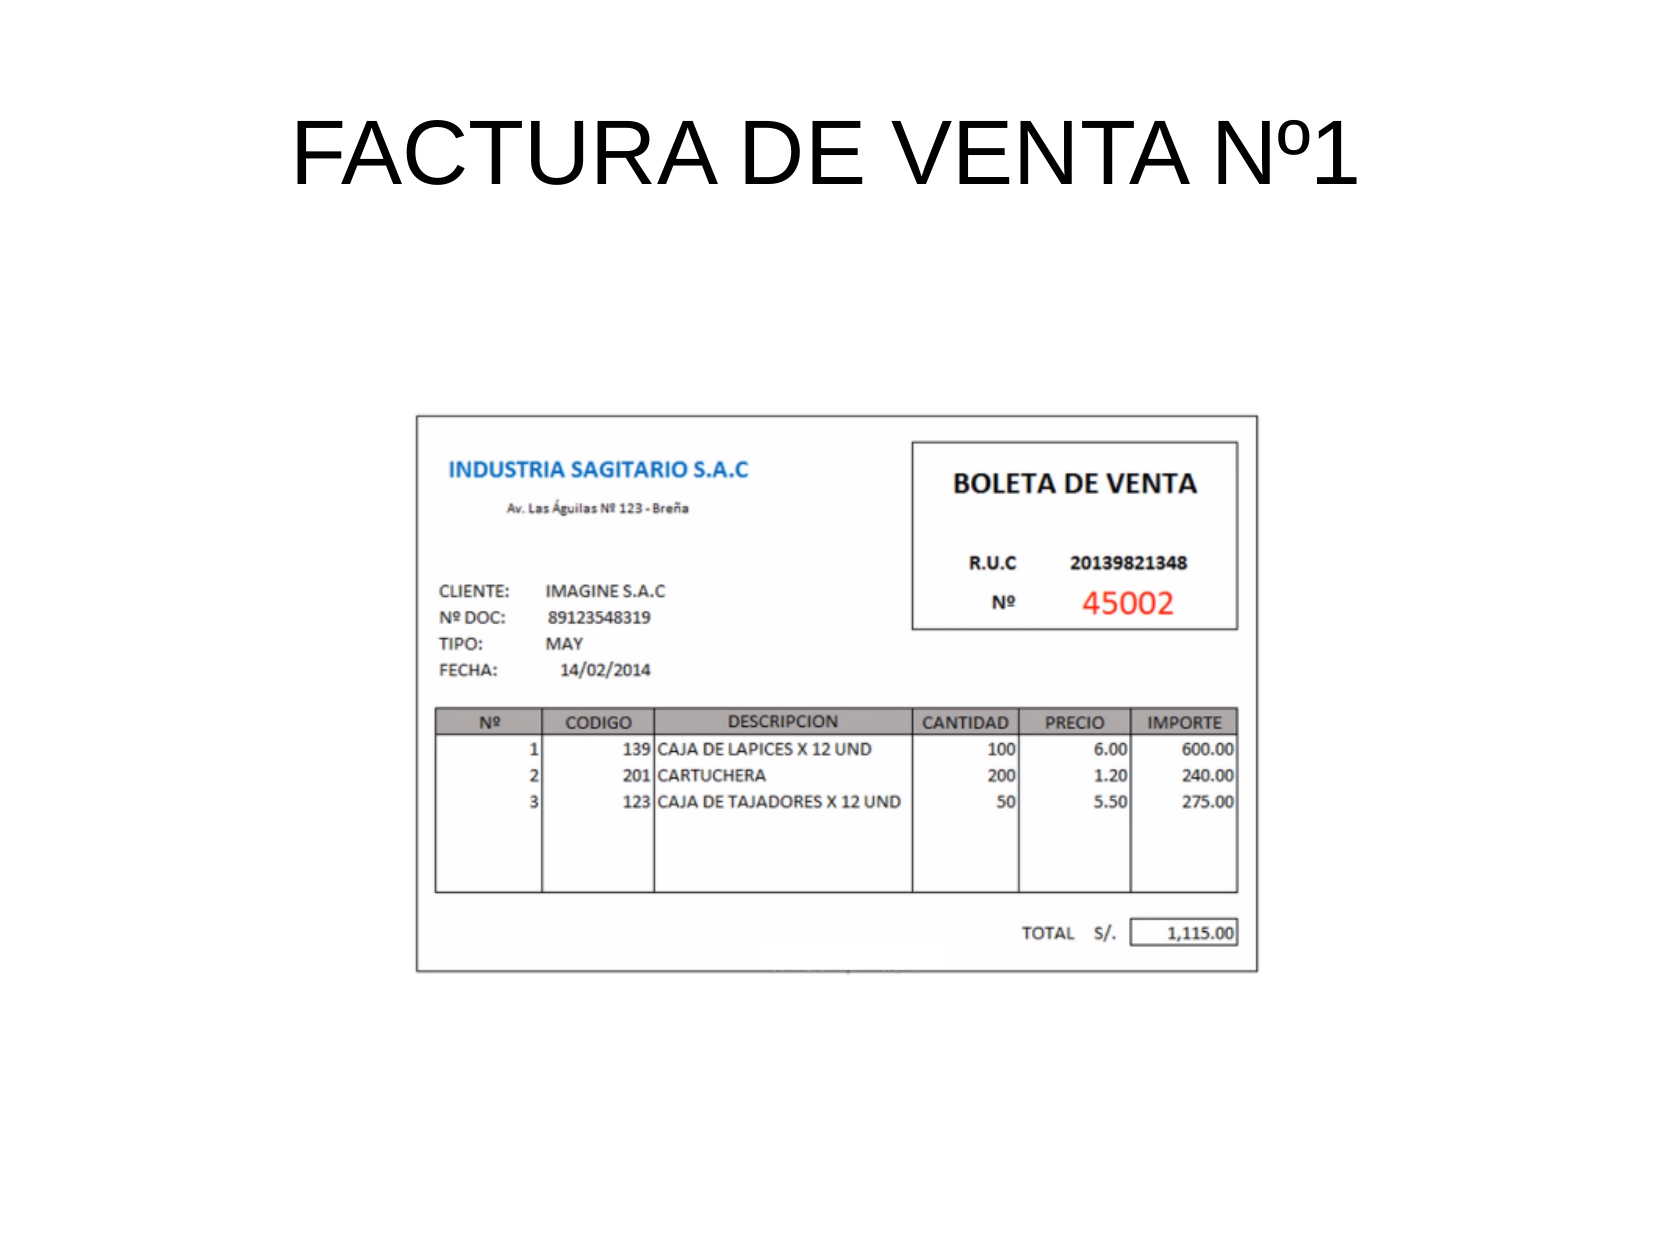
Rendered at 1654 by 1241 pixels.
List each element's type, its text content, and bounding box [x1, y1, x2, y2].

title FACTURA DE VENTA Nº1 [82, 49, 1571, 257]
picture [413, 411, 1261, 975]
